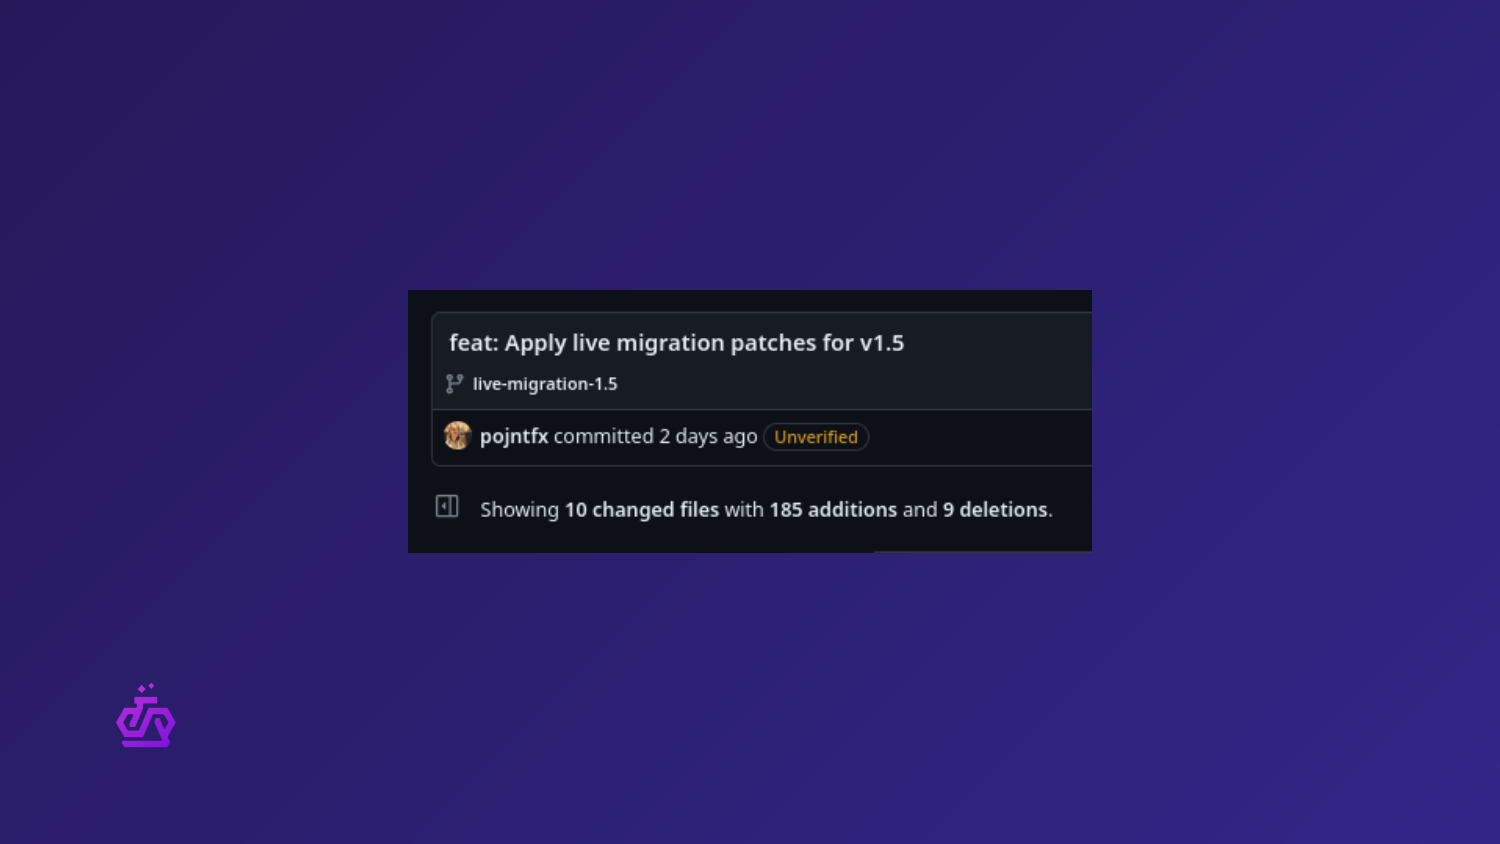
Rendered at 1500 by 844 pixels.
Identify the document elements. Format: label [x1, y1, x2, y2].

picture [96, 661, 188, 773]
picture [408, 290, 1092, 554]
